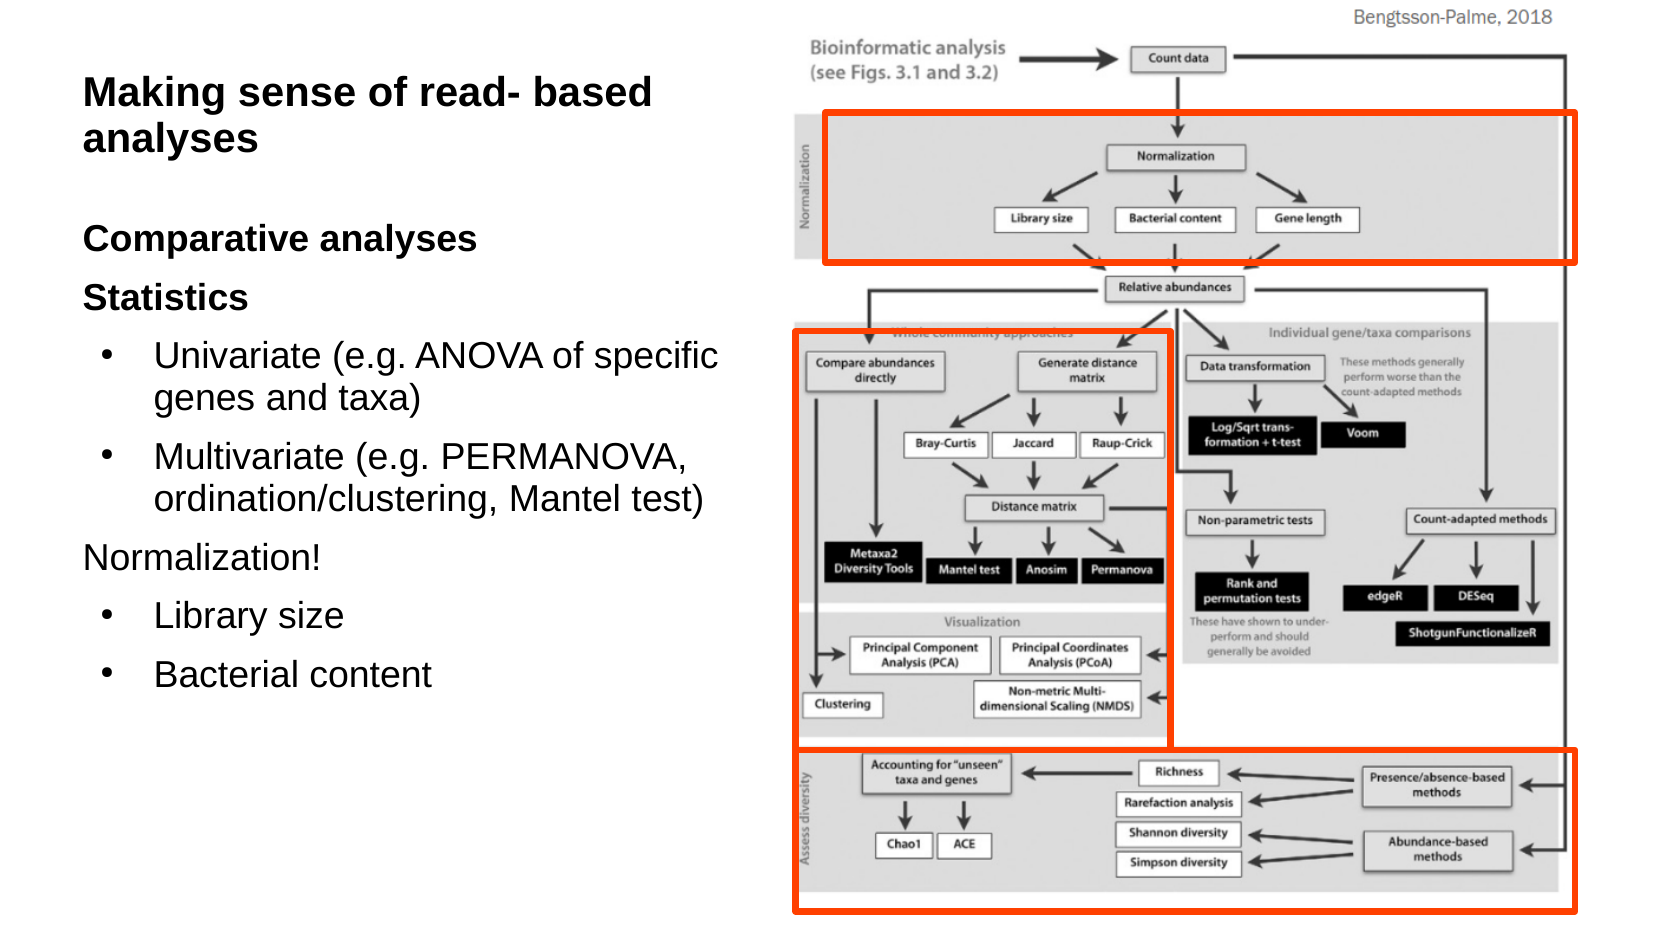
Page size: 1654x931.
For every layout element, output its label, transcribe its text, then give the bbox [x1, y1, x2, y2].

title Making sense of read- based analyses [82, 37, 750, 193]
picture [750, 0, 1627, 931]
list Comparative analyses Statistics Univariate (e.g. ANOVA of specific genes and taxa) Multivariate (e.g. PERMANOVA, ordination/clustering, Mantel test) Normalization! Library size Bacterial content [82, 217, 750, 758]
